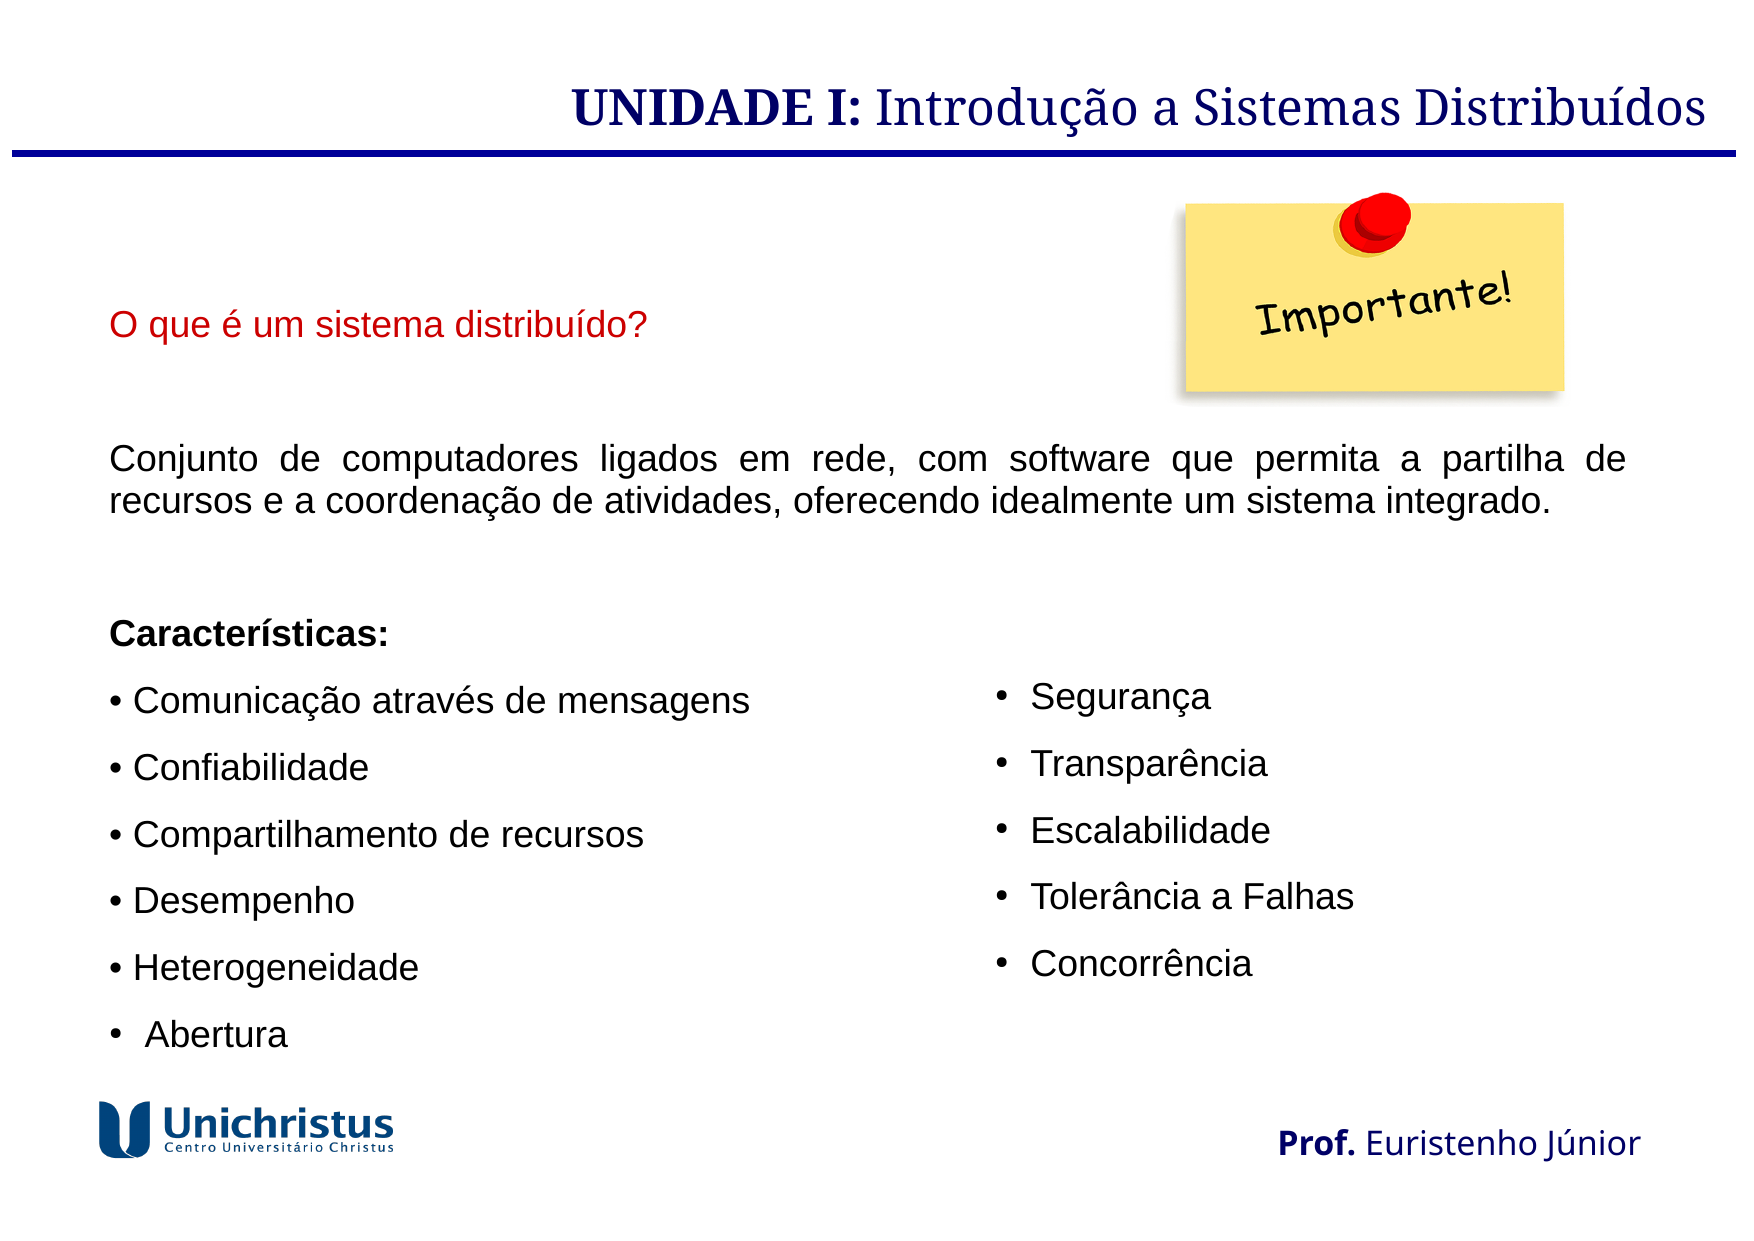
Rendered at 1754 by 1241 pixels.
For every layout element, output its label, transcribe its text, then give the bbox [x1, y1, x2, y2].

text_box UNIDADE I: Introdução a Sistemas Distribuídos [556, 64, 1708, 150]
text_box Prof. Euristenho Júnior [1262, 1111, 1695, 1167]
text_box Segurança Transparência Escalabilidade Tolerância a Falhas Concorrência [980, 668, 1370, 993]
text_box UNIDADE I: Introdução a Sistemas Distribuídos [556, 157, 1708, 161]
picture [1098, 188, 1642, 296]
text_box O que é um sistema distribuído? Conjunto de computadores ligados em rede, com software que permita a partilha de recursos e a coordenação de atividades, oferecendo idealmente um sistema integrado. Características: • Comunicação através de mensagens • Confiabilidade • Compartilhamento de recursos • Desempenho • Heterogeneidade Abertura [94, 296, 1642, 1063]
picture [94, 1098, 398, 1160]
